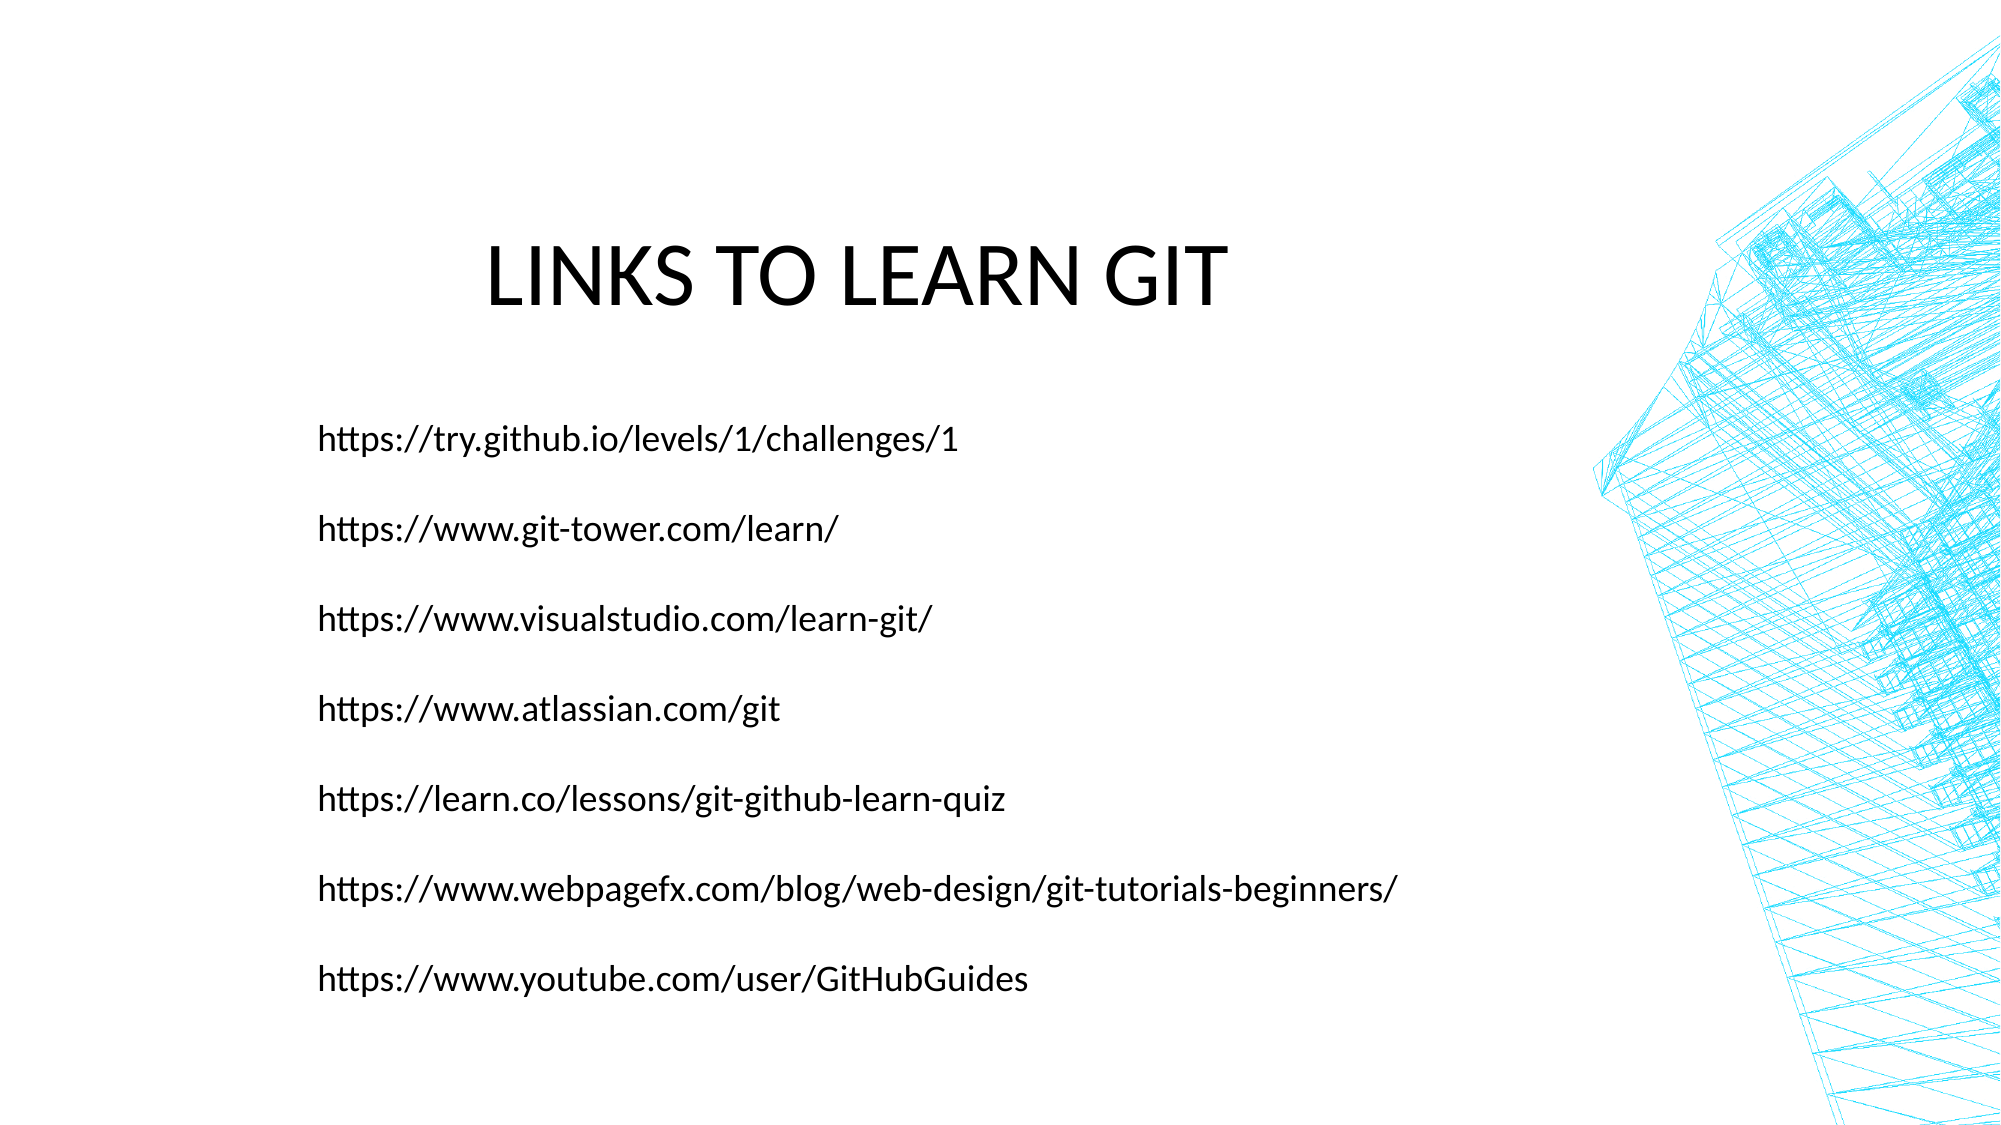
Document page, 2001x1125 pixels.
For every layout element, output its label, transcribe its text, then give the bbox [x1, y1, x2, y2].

text_box LINKS TO LEARN GIT https://try.github.io/levels/1/challenges/1 https://www.git-tower.com/learn/ https://www.visualstudio.com/learn-git/ https://www.atlassian.com/git https://learn.co/lessons/git-github-learn-quiz https://www.webpagefx.com/blog/web-design/git-tutorials-beginners/ https://www.youtube.com/user/GitHubGuides [302, 206, 1428, 1105]
